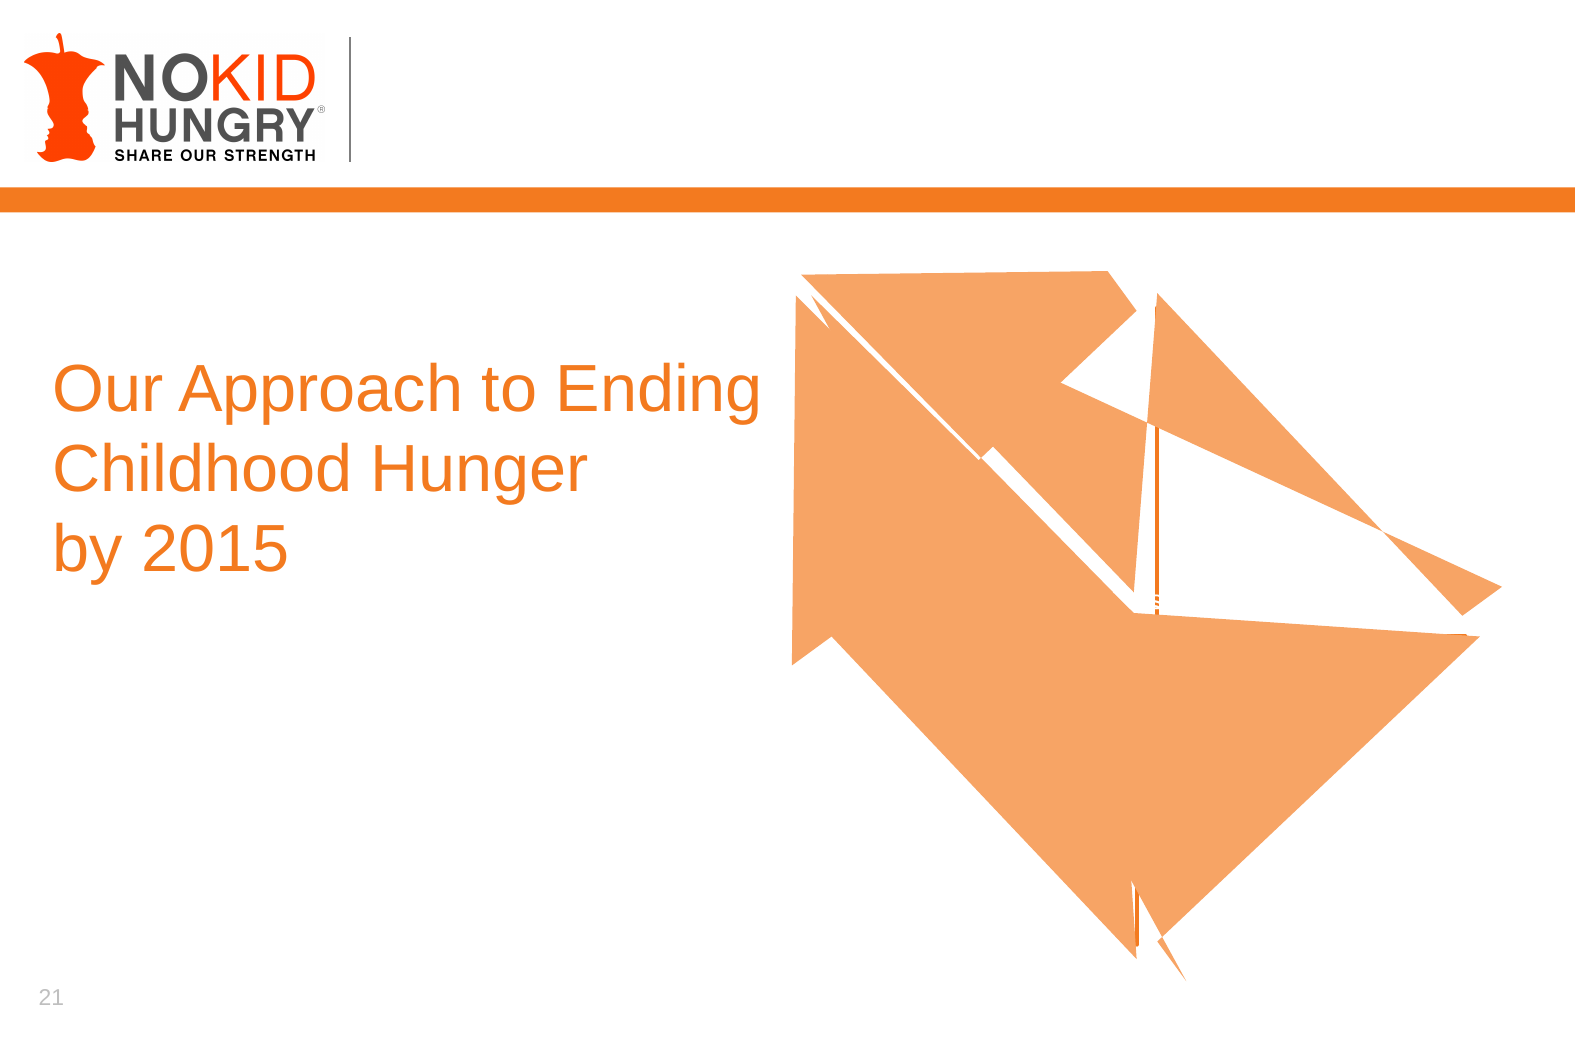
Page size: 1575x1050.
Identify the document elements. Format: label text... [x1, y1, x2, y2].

text_box [1153, 293, 1199, 337]
text_box [791, 508, 1480, 982]
title Our Approach to Ending Childhood Hunger by 2015 [37, 337, 1495, 508]
text_box [801, 271, 1137, 337]
picture [24, 33, 325, 162]
text_box [795, 295, 854, 337]
text_box [1052, 508, 1141, 593]
text_box [1331, 508, 1503, 616]
